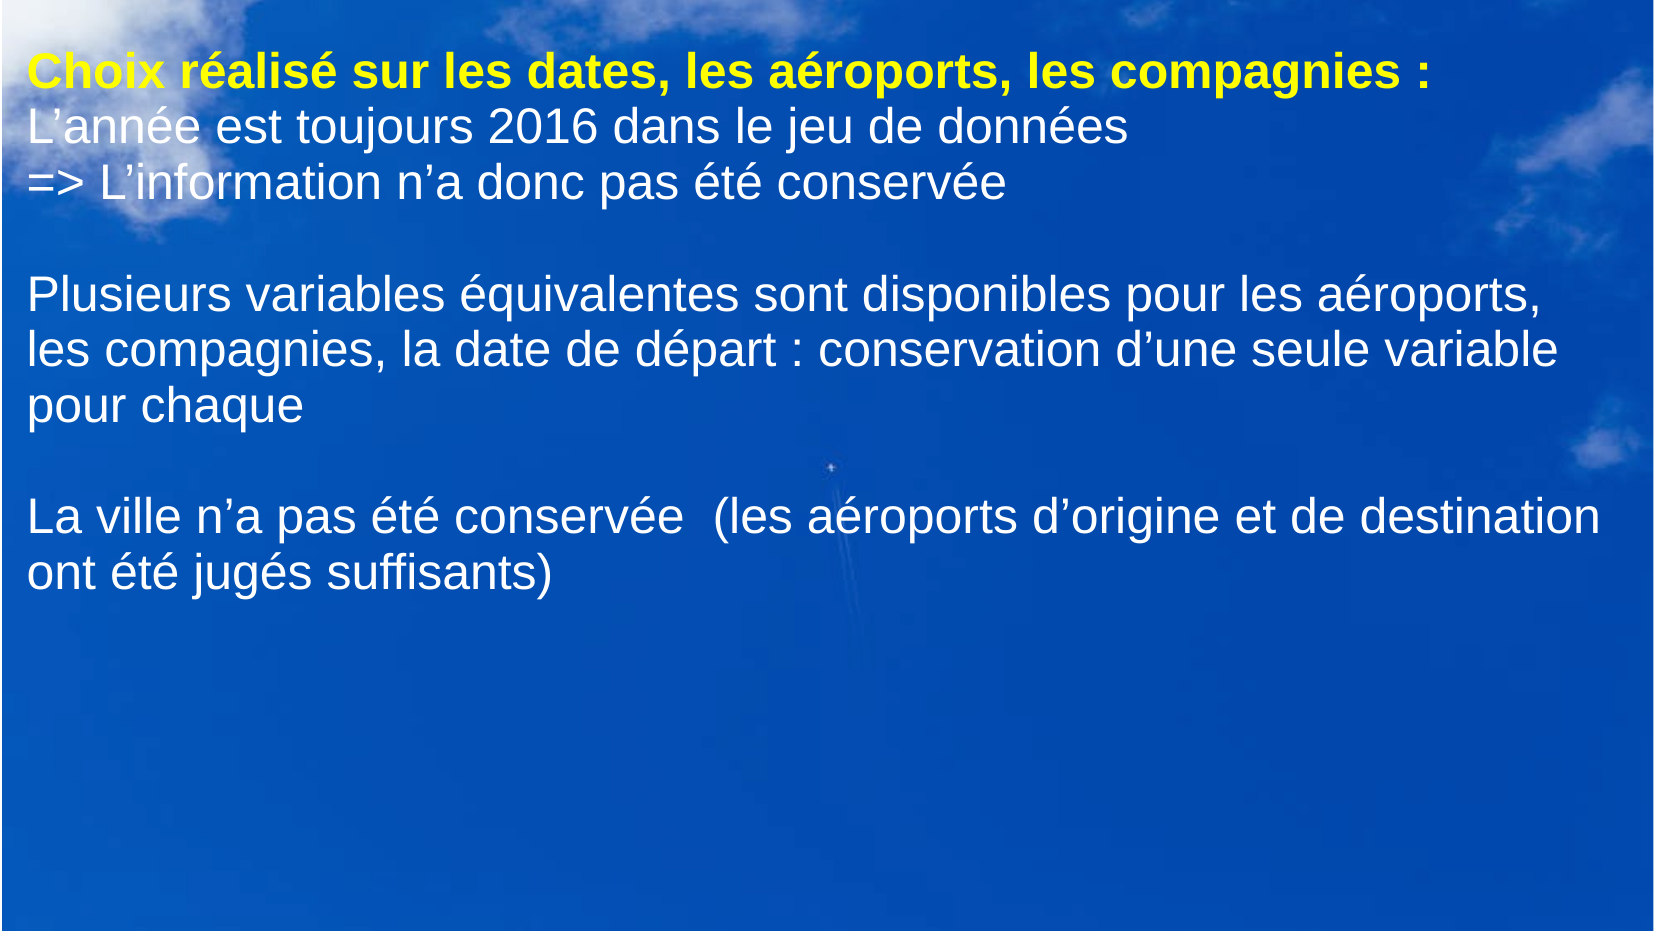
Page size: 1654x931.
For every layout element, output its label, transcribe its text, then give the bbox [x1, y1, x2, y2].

text_box Choix réalisé sur les dates, les aéroports, les compagnies : L’année est toujours 2016 dans le jeu de données => L’information n’a donc pas été conservée Plusieurs variables équivalentes sont disponibles pour les aéroports, les compagnies, la date de départ : conservation d’une seule variable pour chaque La ville n’a pas été conservée (les aéroports d’origine et de destination ont été jugés suffisants) [11, 35, 1617, 608]
picture [2, 0, 1654, 931]
